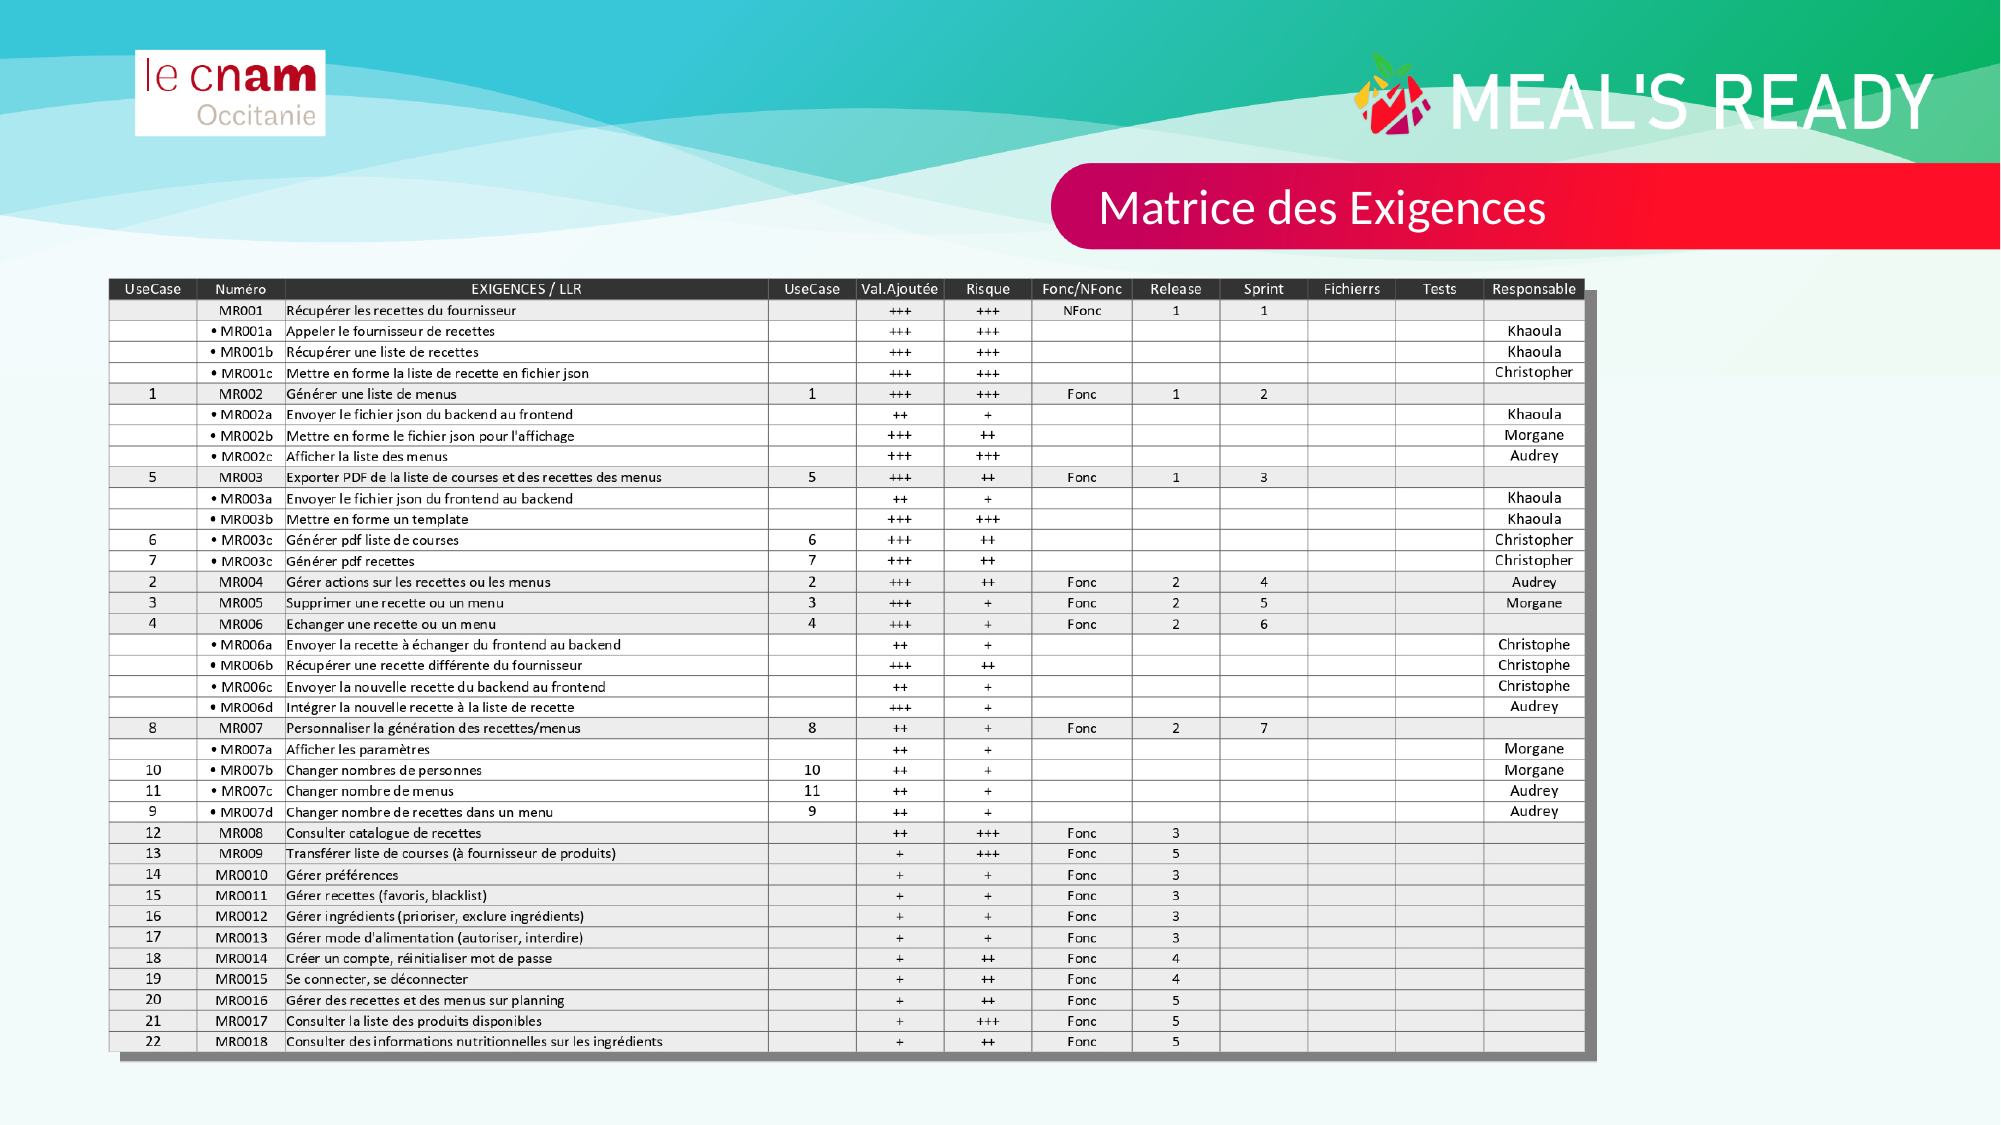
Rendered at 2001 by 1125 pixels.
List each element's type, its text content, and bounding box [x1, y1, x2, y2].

picture [0, 0, 2000, 1125]
text_box [108, 232, 1597, 290]
text_box Matrice des Exigences [1083, 173, 2000, 244]
